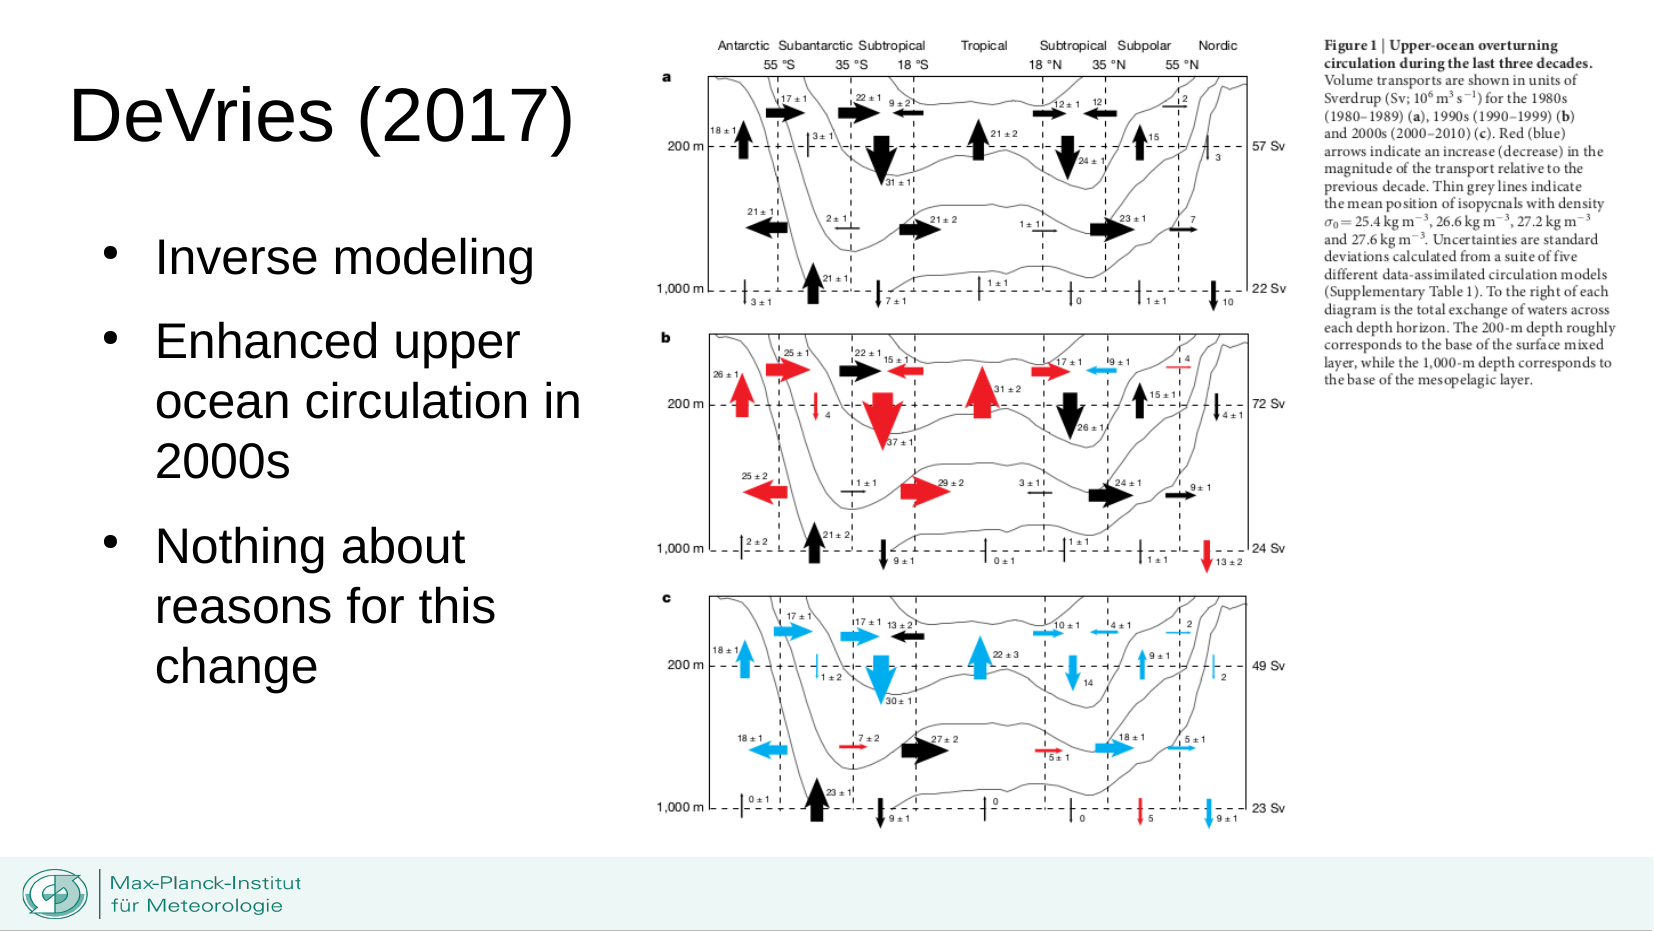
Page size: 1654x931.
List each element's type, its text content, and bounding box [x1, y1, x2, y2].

title DeVries (2017) [68, 37, 645, 193]
picture [645, 24, 1621, 833]
list Inverse modeling Enhanced upper ocean circulation in 2000s Nothing about reasons for this change [68, 217, 631, 831]
